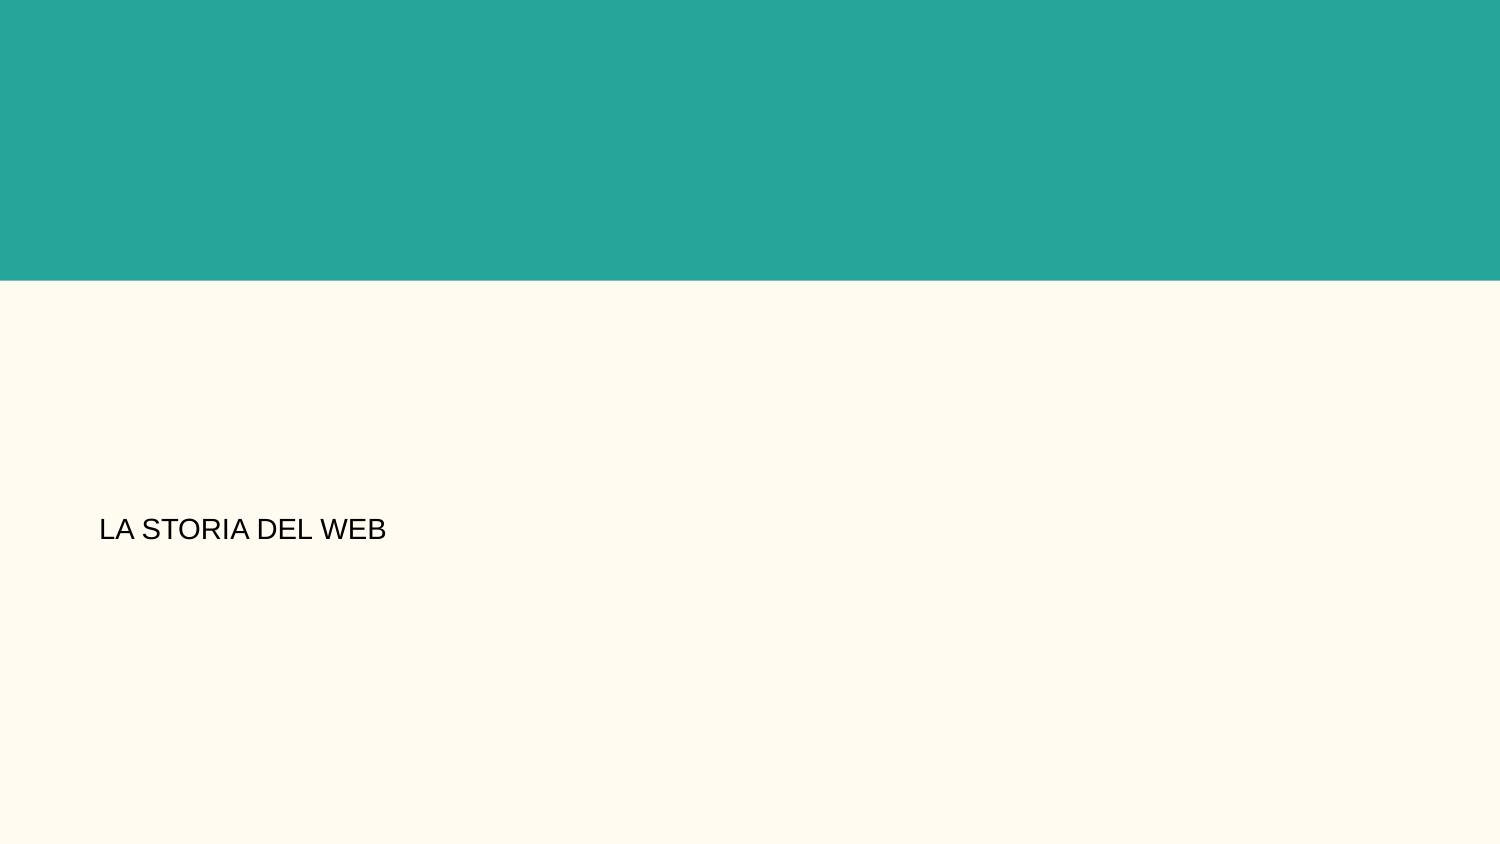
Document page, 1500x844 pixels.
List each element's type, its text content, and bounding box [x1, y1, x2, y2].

title LA STORIA DEL WEB [84, 310, 1416, 561]
